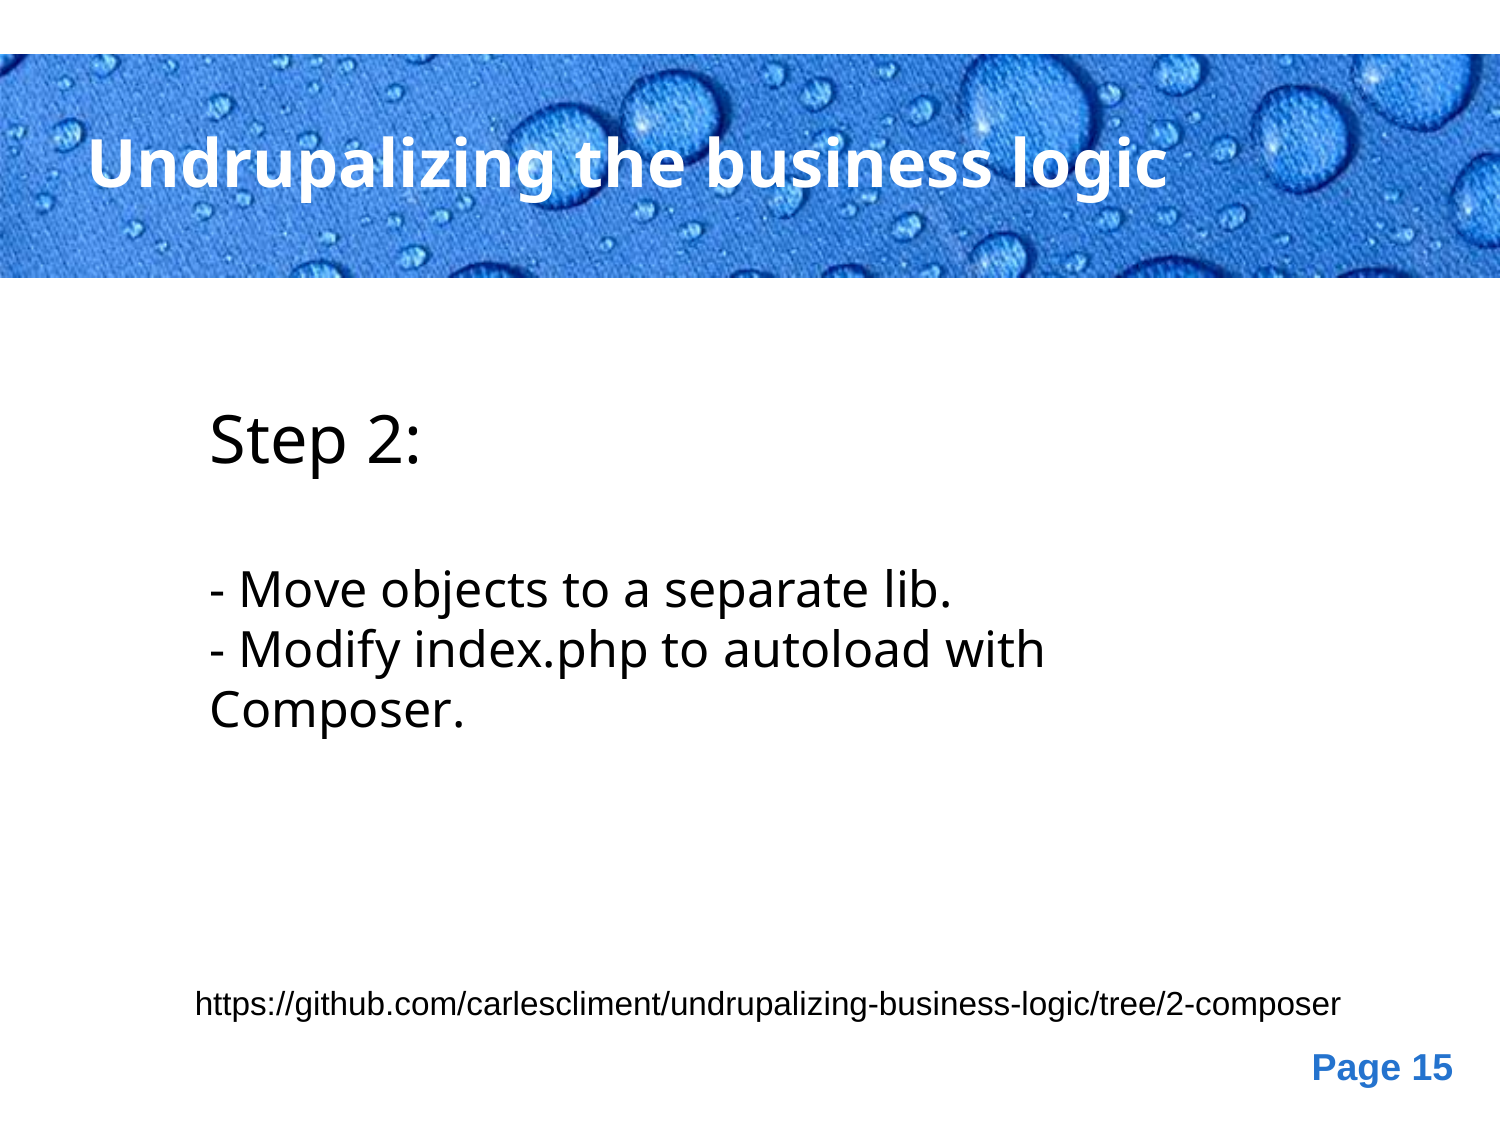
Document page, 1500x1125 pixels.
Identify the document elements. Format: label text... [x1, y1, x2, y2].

text_box https://github.com/carlescliment/undrupalizing-business-logic/tree/2-composer [180, 975, 1381, 1030]
picture [0, 54, 1500, 278]
text_box Undrupalizing the business logic [71, 112, 1185, 209]
text_box Step 2: - Move objects to a separate lib. - Modify index.php to autoload with Composer. [195, 389, 1294, 565]
